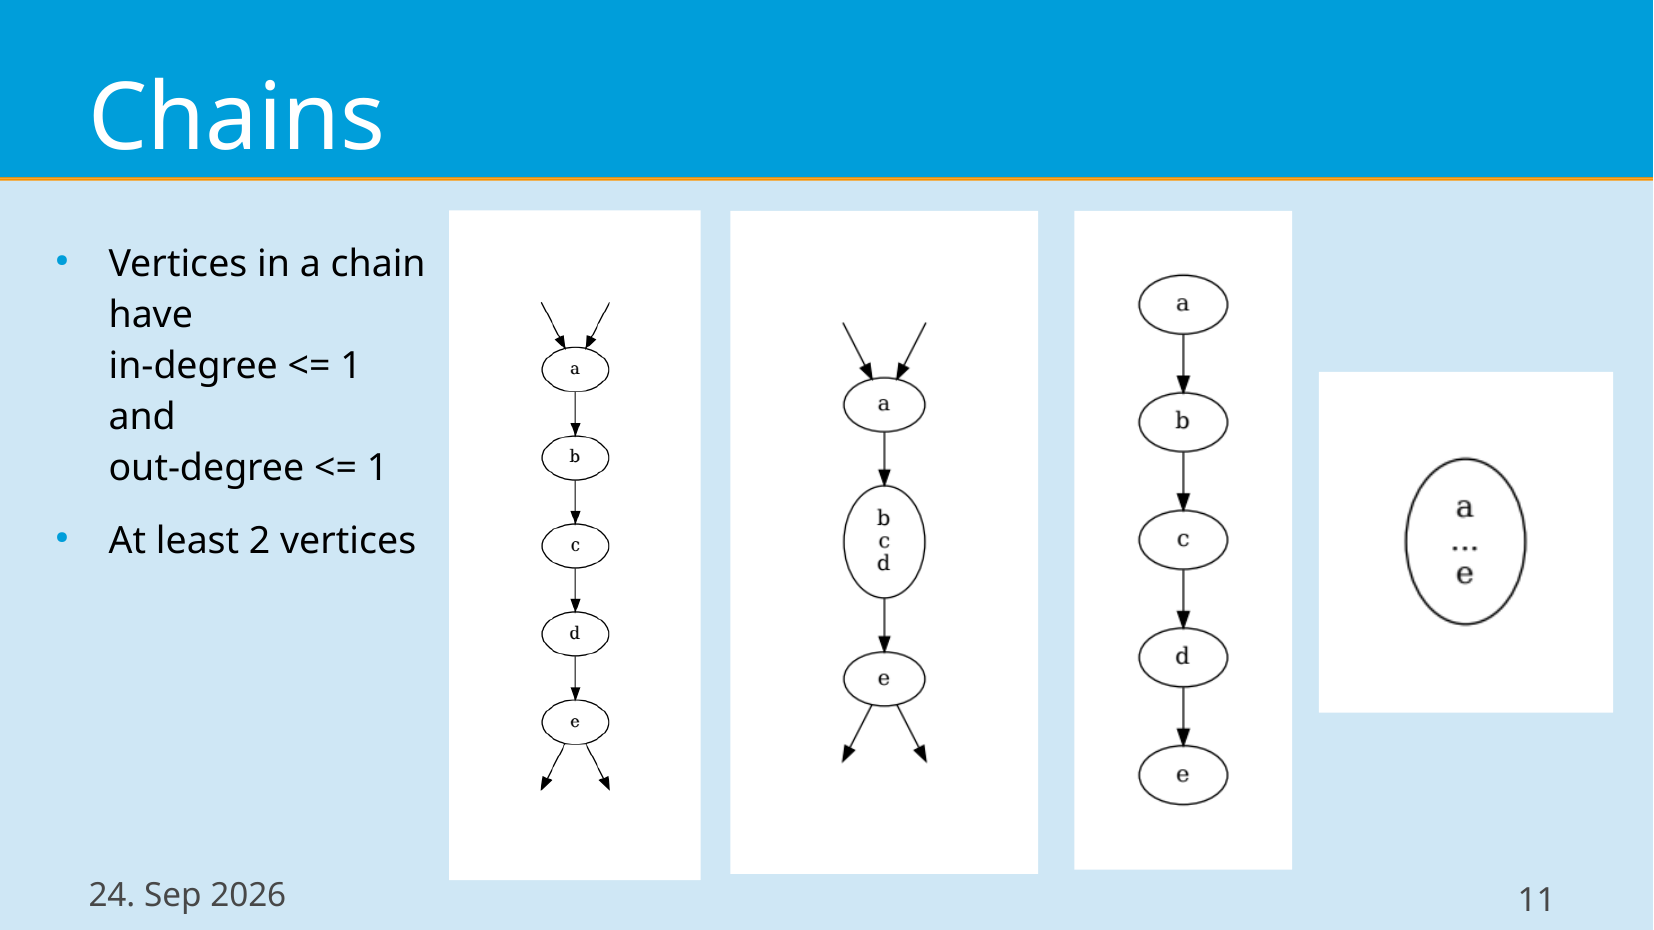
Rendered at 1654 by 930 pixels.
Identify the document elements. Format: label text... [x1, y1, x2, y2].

text_box [1074, 210, 1293, 870]
list Vertices in a chain have in-degree <= 1 and out-degree <= 1 At least 2 vertices [37, 236, 435, 812]
text_box [1318, 371, 1614, 713]
text_box [449, 210, 701, 881]
title Chains [88, 14, 1565, 178]
text_box [730, 210, 1039, 875]
